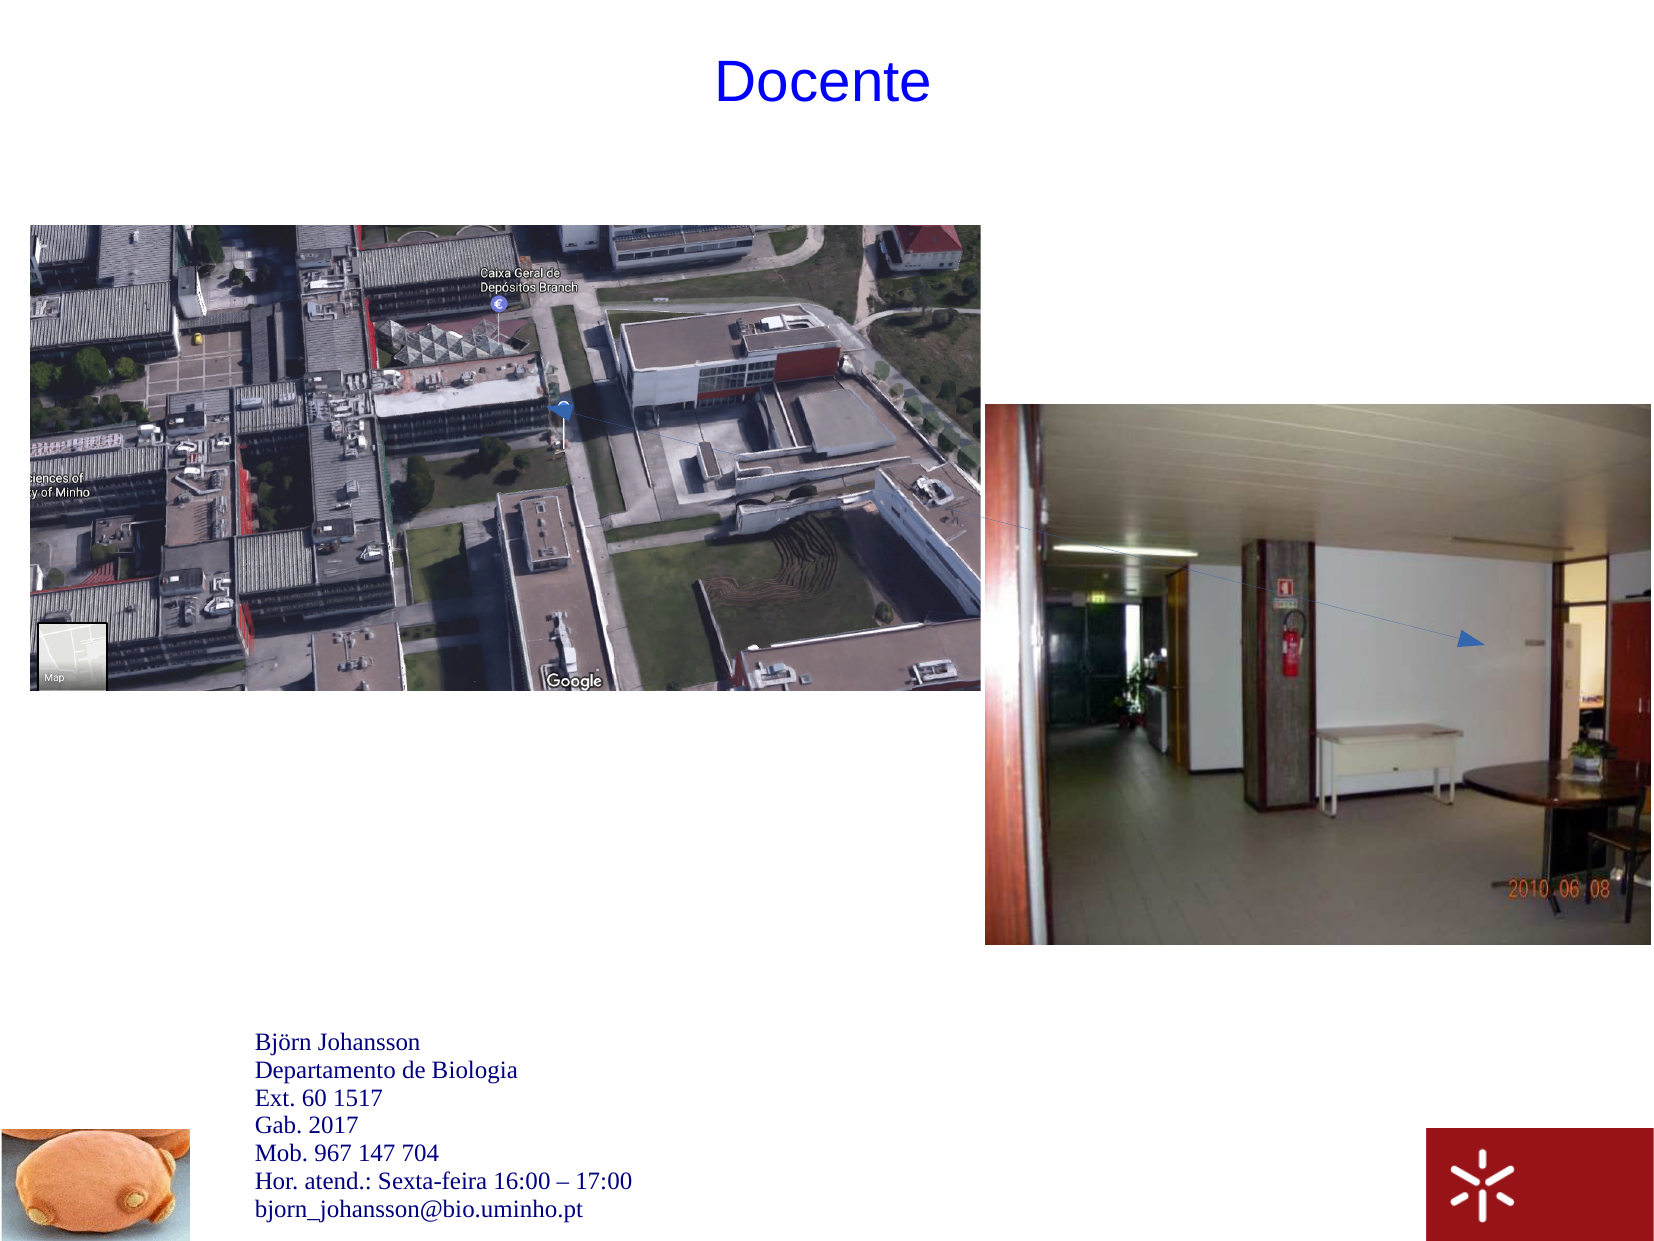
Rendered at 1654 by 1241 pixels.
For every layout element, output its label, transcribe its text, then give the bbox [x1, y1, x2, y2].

title Docente [0, 0, 1654, 163]
text_box Björn Johansson Departamento de Biologia Ext. 60 1517 Gab. 2017 Mob. 967 147 704 Hor. atend.: Sexta-feira 16:00 – 17:00 bjorn_johansson@bio.uminho.pt [240, 1020, 736, 1231]
picture [1, 1129, 190, 1241]
picture [30, 225, 981, 691]
picture [1425, 1128, 1654, 1241]
picture [985, 404, 1651, 946]
